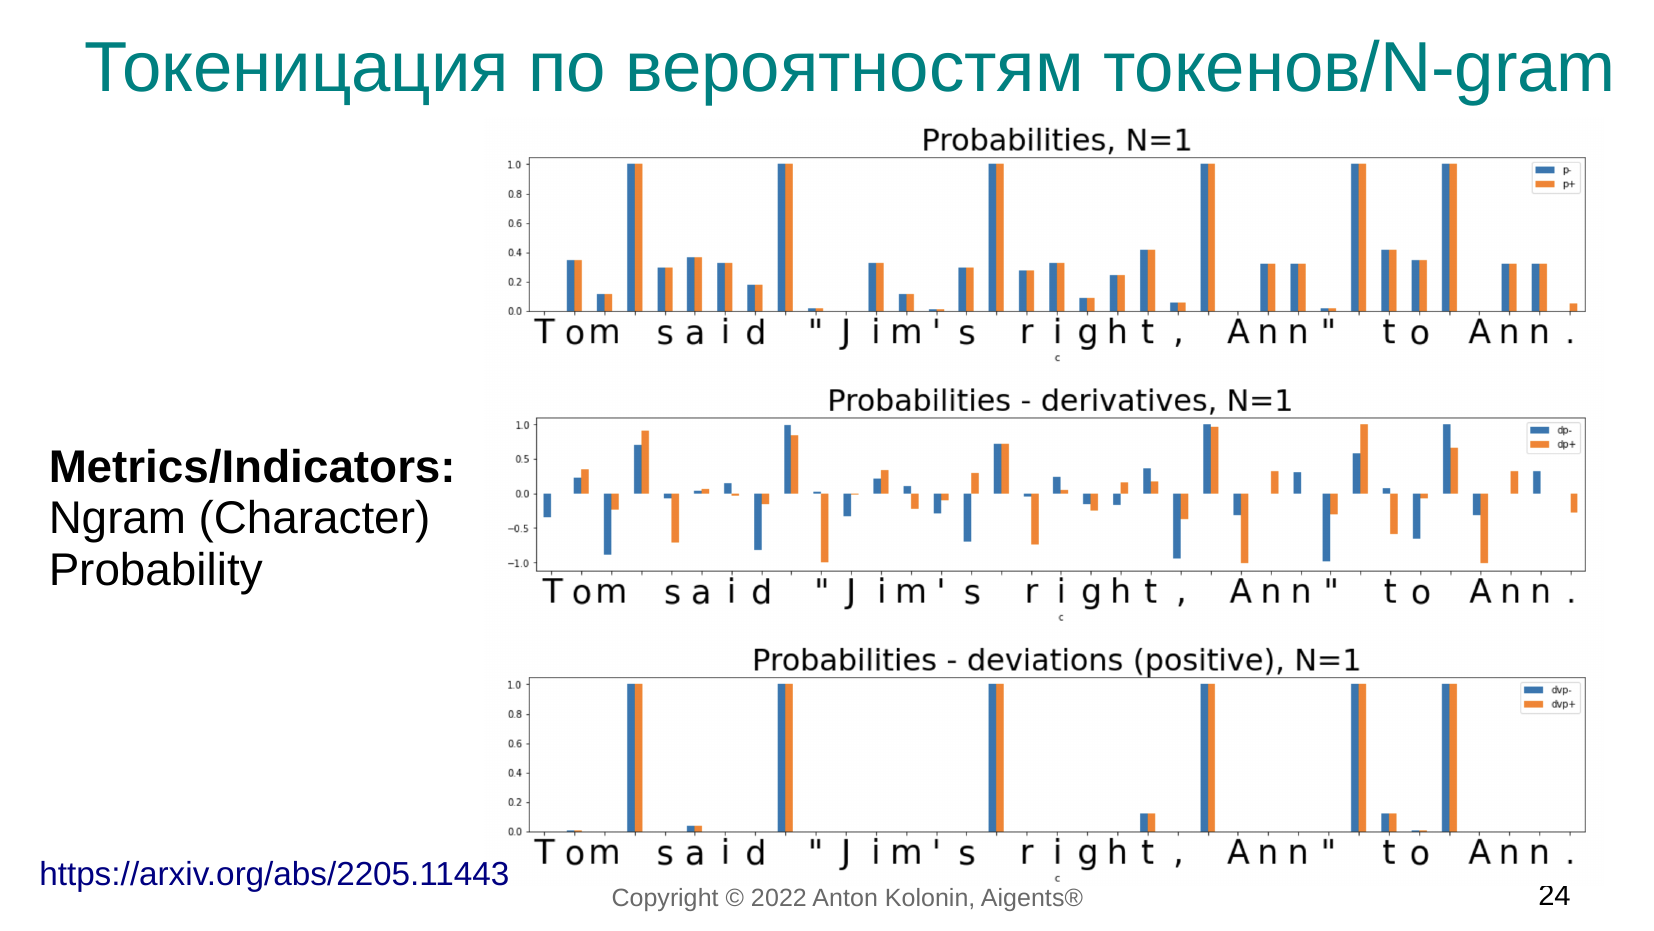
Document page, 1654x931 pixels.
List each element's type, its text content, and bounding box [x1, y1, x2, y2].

text_box https://arxiv.org/abs/2205.11443 [24, 848, 526, 901]
text_box Токеницация по вероятностям токенов/N-gram [0, 0, 1653, 135]
text_box Metrics/Indicators: Ngram (Character) Probability [33, 433, 471, 650]
picture [484, 117, 1604, 886]
